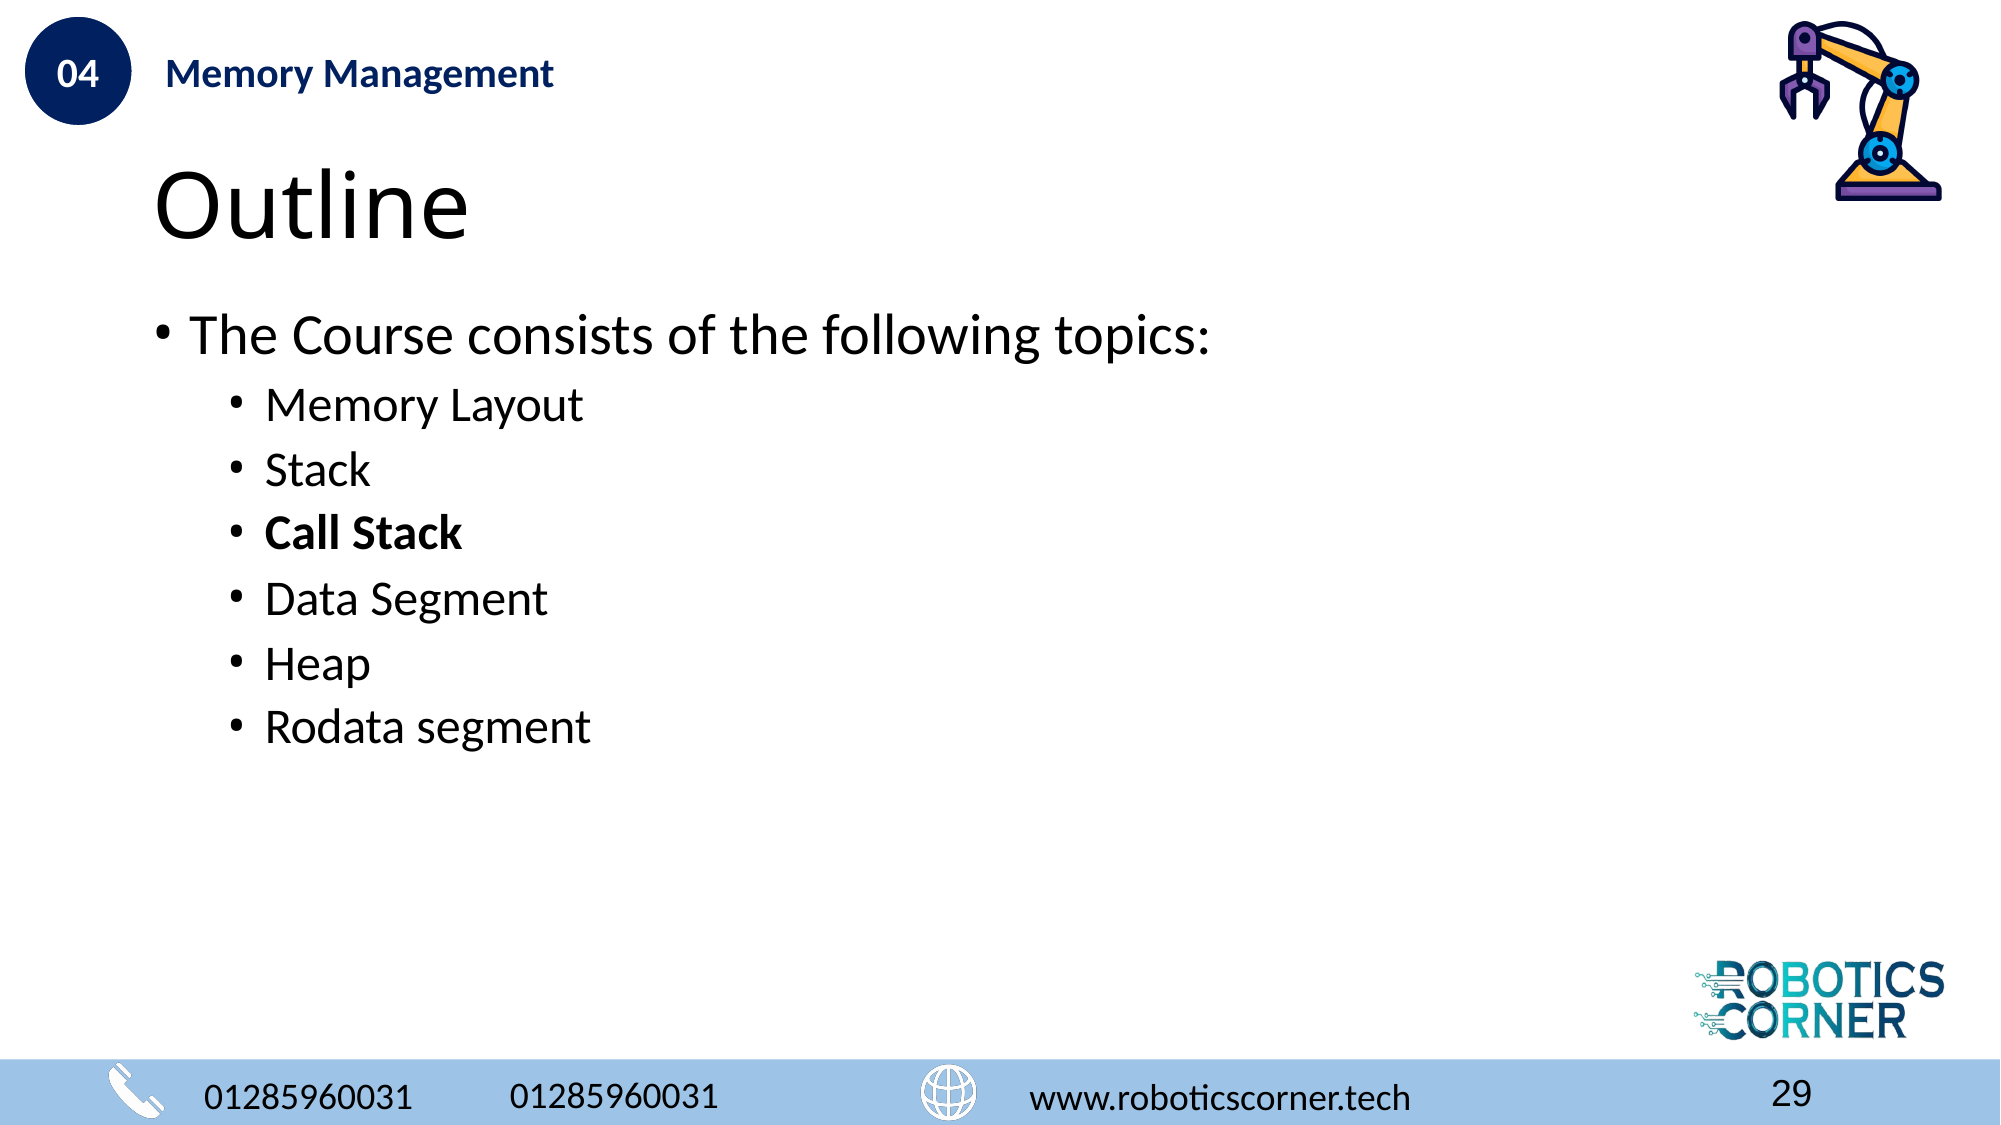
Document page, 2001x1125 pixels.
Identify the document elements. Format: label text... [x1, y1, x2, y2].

picture [915, 1059, 981, 1125]
picture [103, 1057, 170, 1124]
text_box Memory Management [150, 38, 622, 103]
text_box The Course consists of the following topics: Memory Layout Stack Call Stack Data Segment Heap Rodata segment [150, 288, 1215, 754]
picture [1771, 21, 1950, 201]
text_box <number> [1756, 1065, 1957, 1125]
text_box 04 [22, 14, 134, 128]
picture [1680, 859, 1953, 1125]
title Outline [150, 88, 781, 312]
